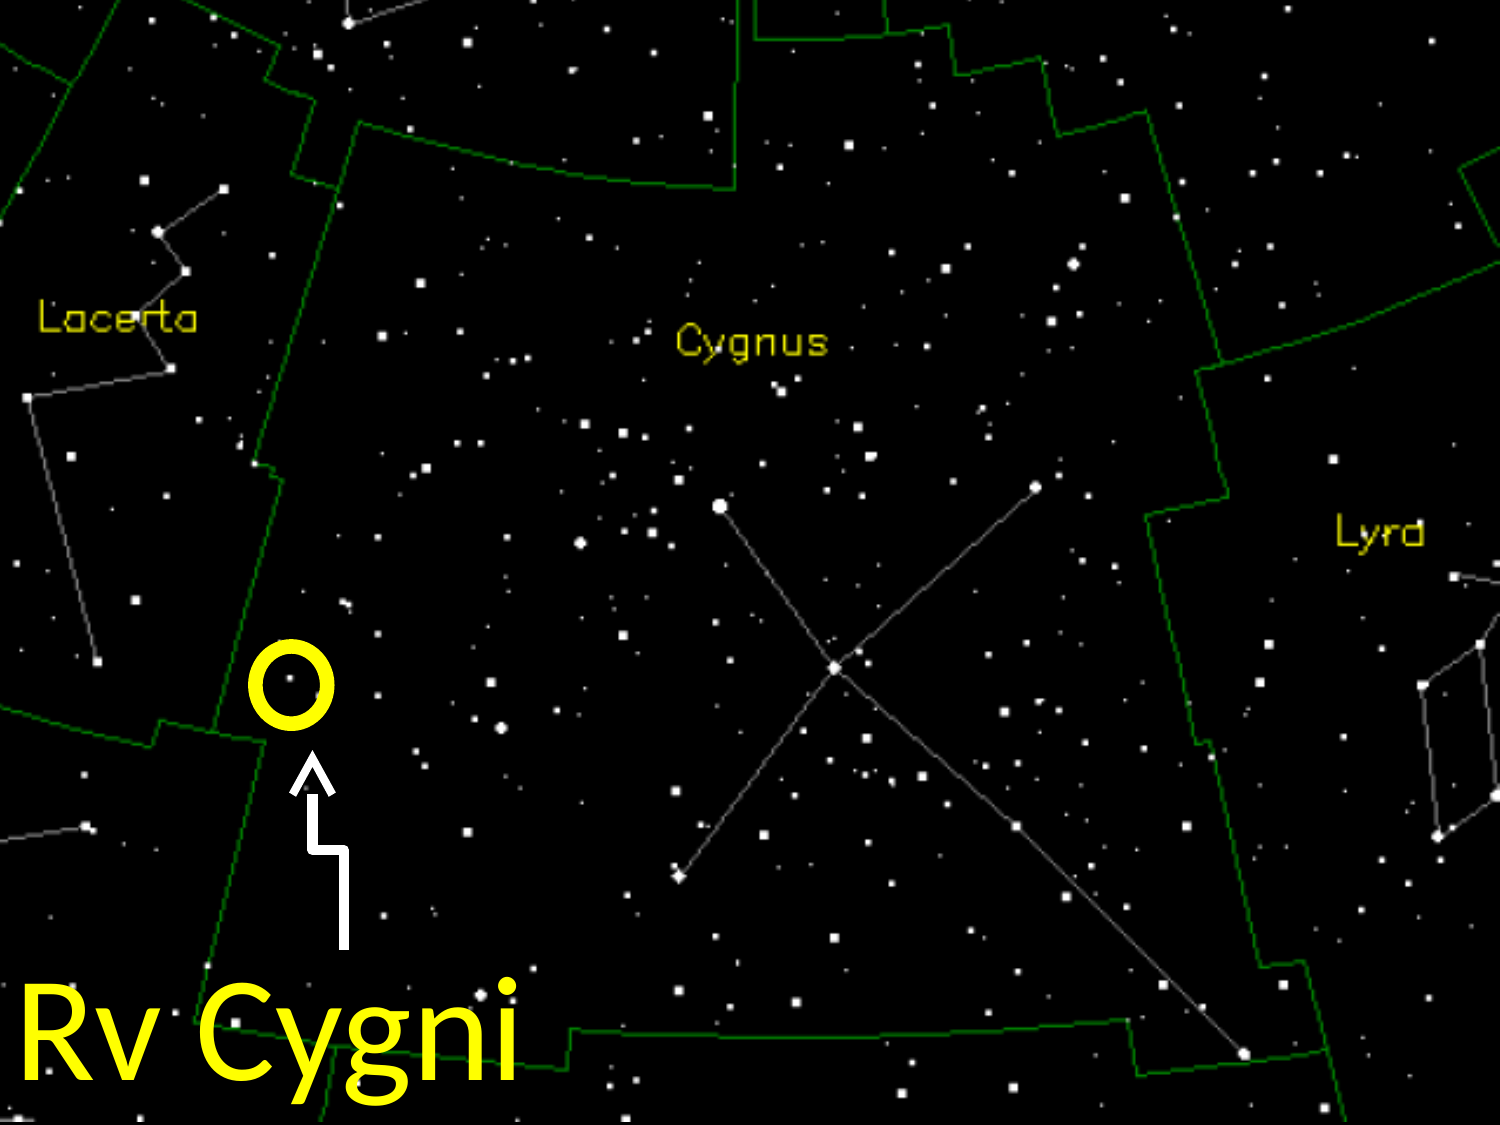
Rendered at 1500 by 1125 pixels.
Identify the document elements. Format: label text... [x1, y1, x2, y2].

picture [0, 0, 1500, 1122]
text_box Rv Cygni [0, 922, 688, 1118]
